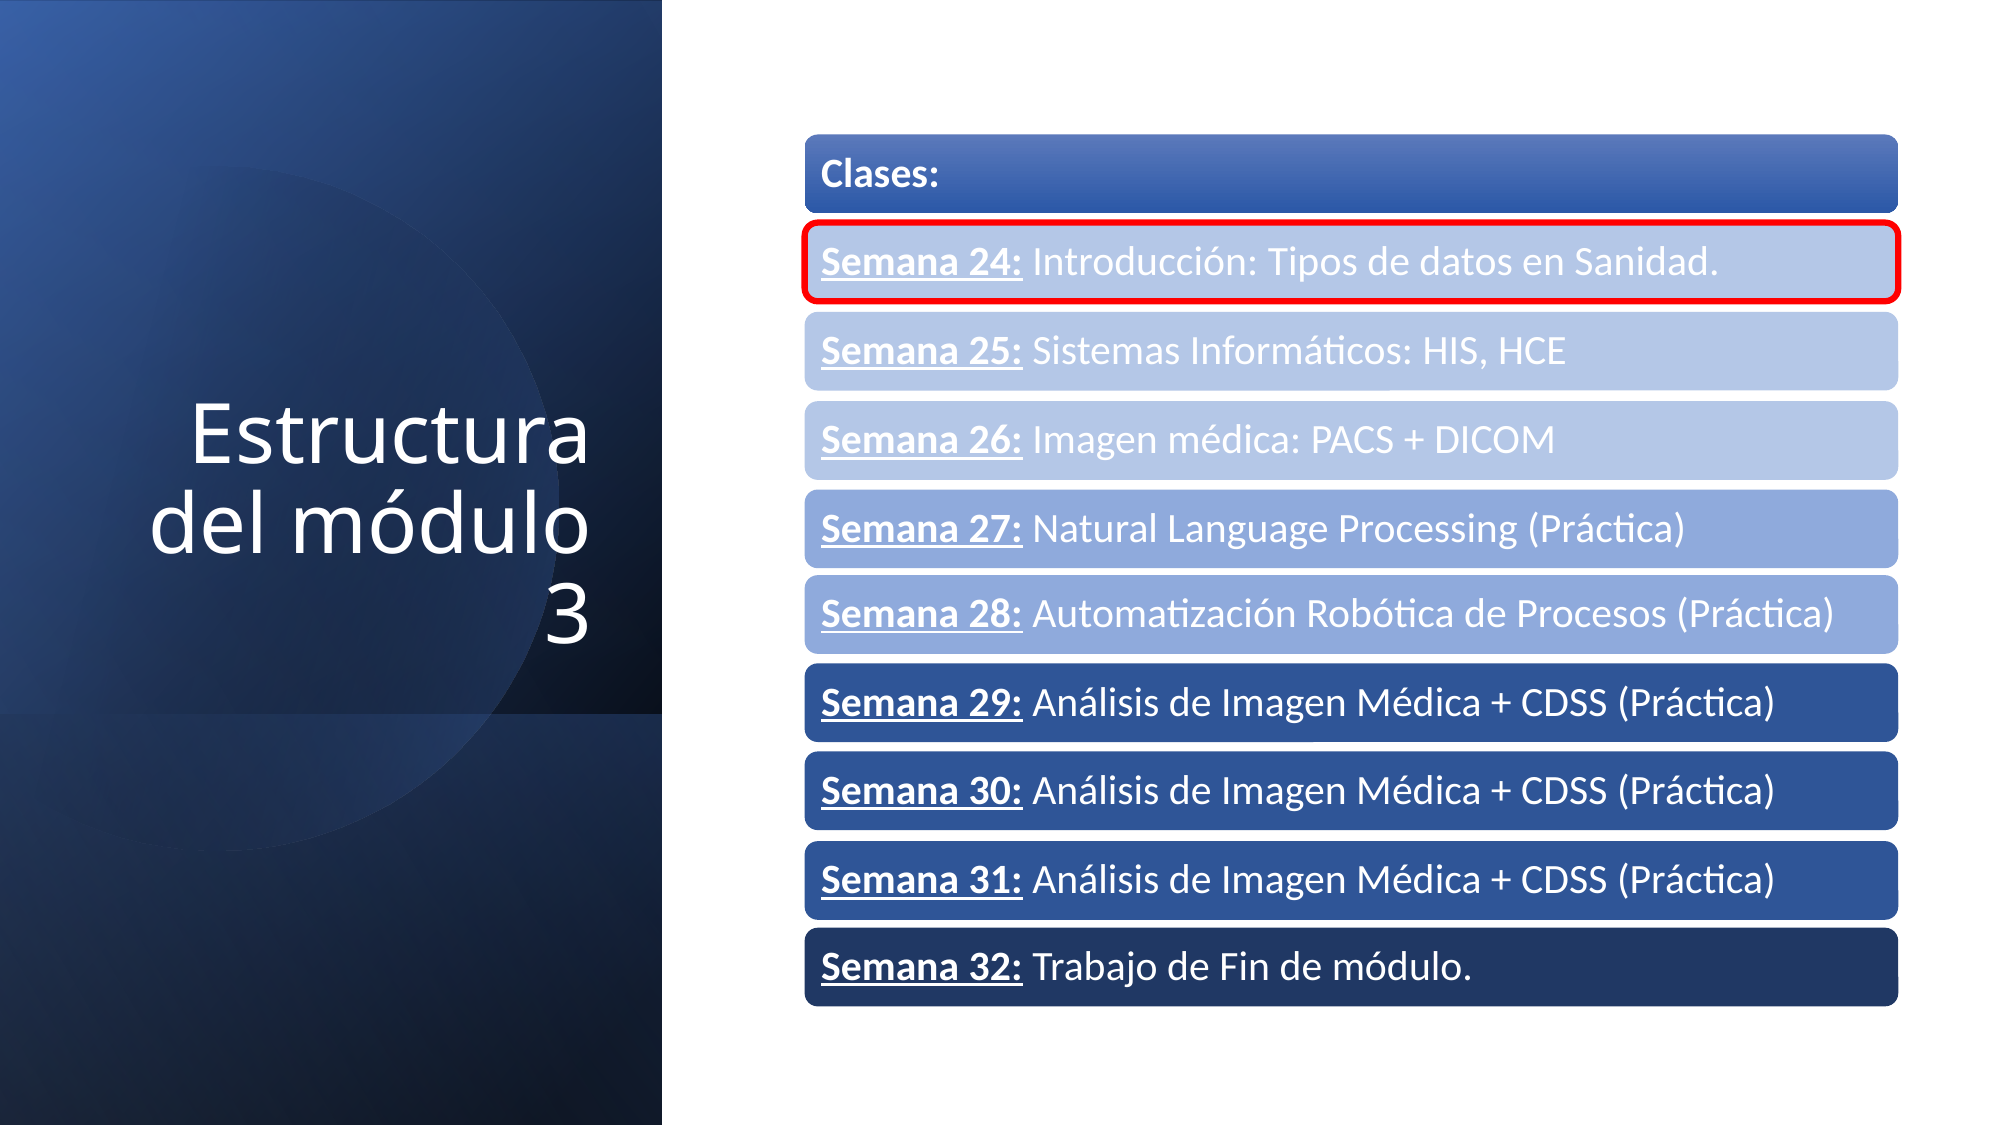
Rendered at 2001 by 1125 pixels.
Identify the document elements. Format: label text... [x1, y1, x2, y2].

text_box Clases: [804, 134, 1899, 214]
text_box Semana 24: Introducción: Tipos de datos en Sanidad. [804, 222, 1899, 302]
text_box Semana 29: Análisis de Imagen Médica + CDSS (Práctica) [804, 663, 1899, 743]
text_box Semana 32: Trabajo de Fin de módulo. [804, 927, 1899, 1007]
text_box Semana 27: Natural Language Processing (Práctica) [804, 489, 1899, 569]
text_box Semana 30: Análisis de Imagen Médica + CDSS (Práctica) [804, 751, 1899, 831]
text_box Semana 31: Análisis de Imagen Médica + CDSS (Práctica) [804, 841, 1899, 920]
text_box Semana 25: Sistemas Informáticos: HIS, HCE [804, 311, 1899, 391]
text_box [0, 0, 662, 1125]
text_box Semana 26: Imagen médica: PACS + DICOM [804, 401, 1899, 480]
title Estructura del módulo 3 [96, 276, 608, 670]
text_box Semana 28: Automatización Robótica de Procesos (Práctica) [804, 575, 1899, 654]
